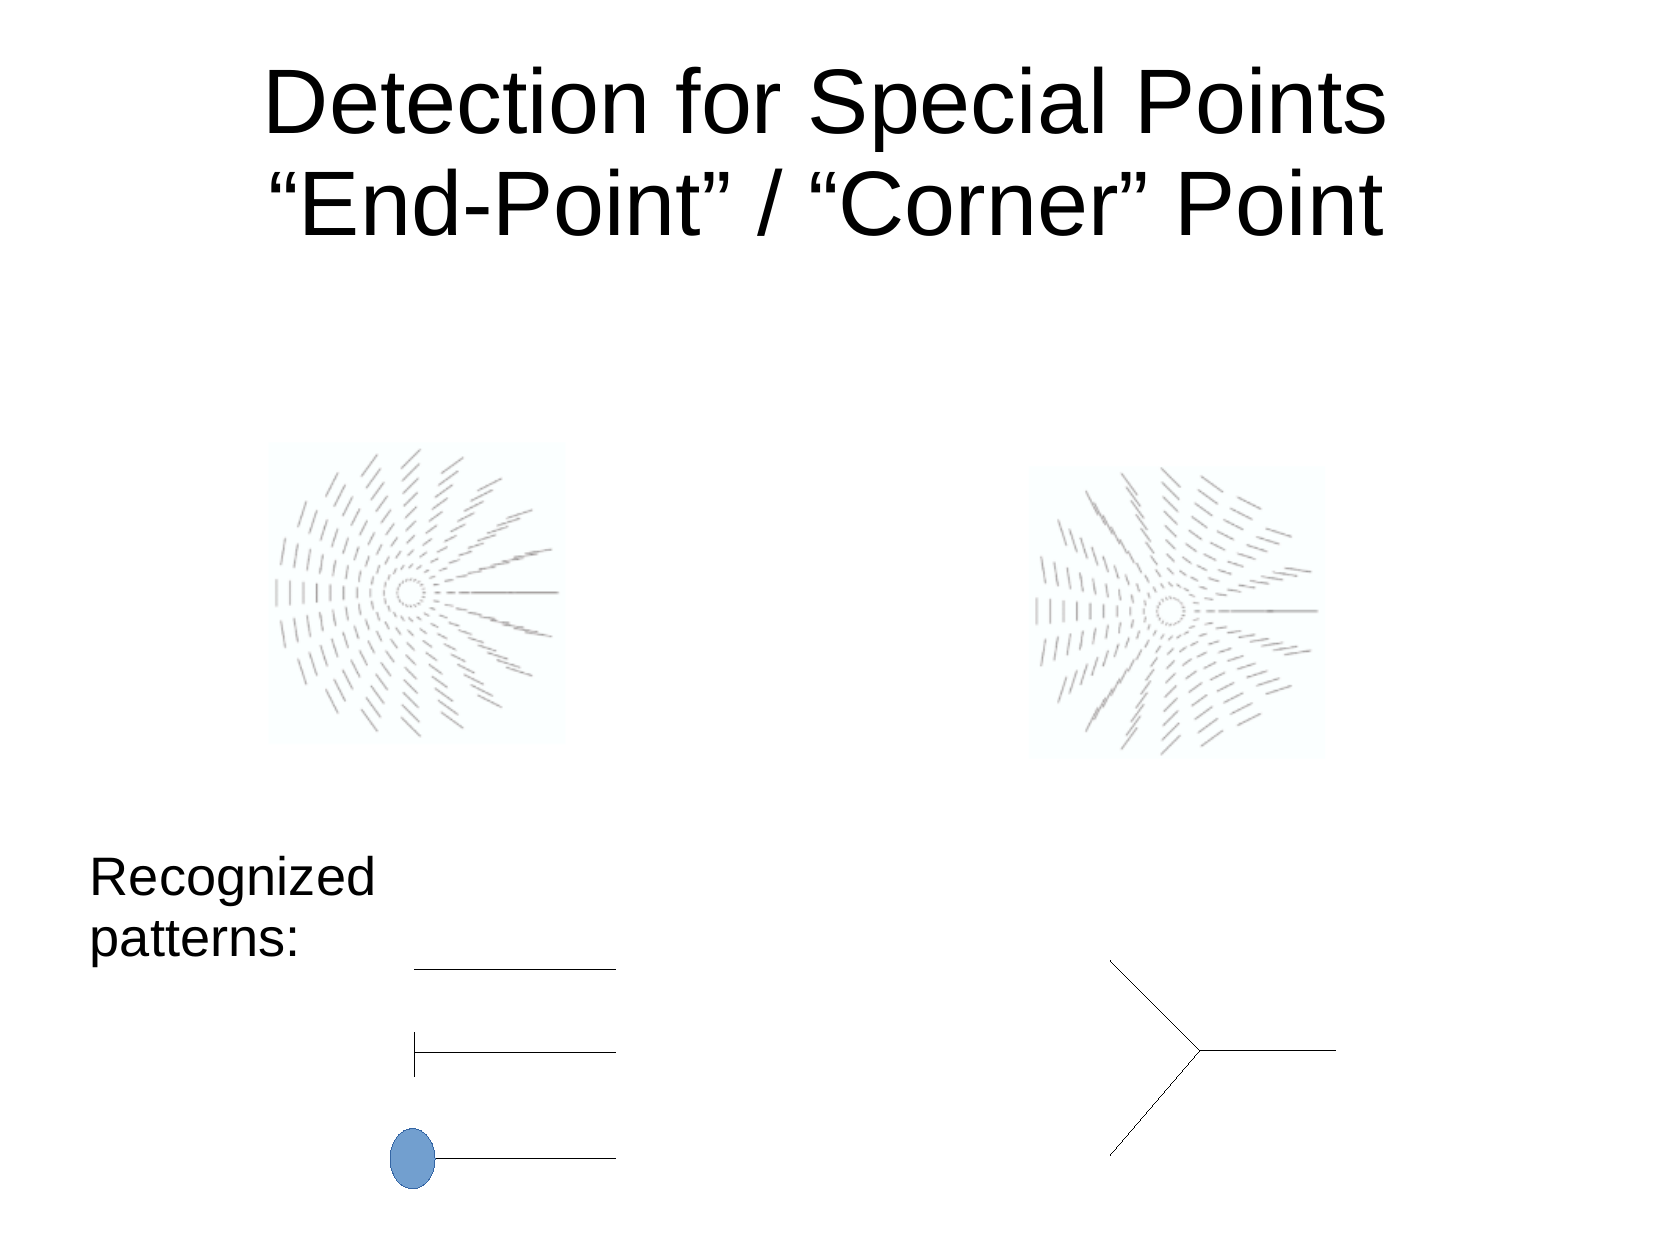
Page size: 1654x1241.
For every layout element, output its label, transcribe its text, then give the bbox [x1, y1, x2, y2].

title Detection for Special Points “End-Point” / “Corner” Point [82, 49, 1571, 257]
text_box Recognized patterns: [75, 839, 556, 976]
text_box [390, 1128, 436, 1189]
picture [1020, 466, 1333, 759]
picture [244, 438, 586, 752]
